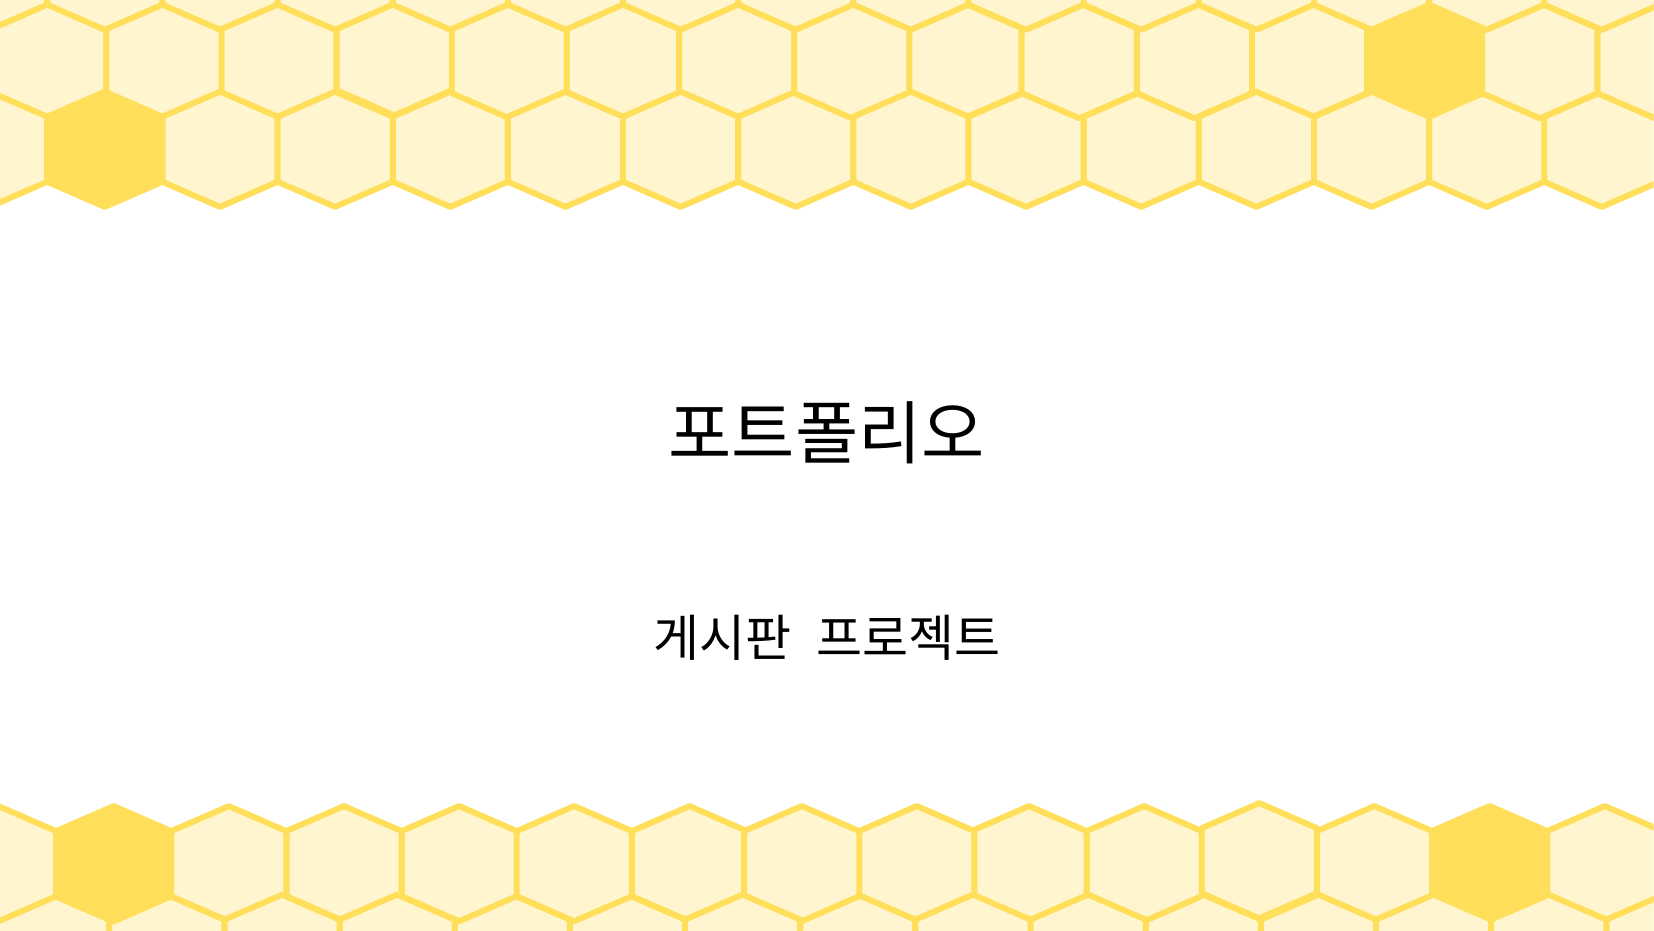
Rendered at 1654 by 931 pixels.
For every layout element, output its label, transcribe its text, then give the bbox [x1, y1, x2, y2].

subtitle 게시판 프로젝트 [88, 561, 1565, 709]
title 포트폴리오 [88, 324, 1565, 532]
